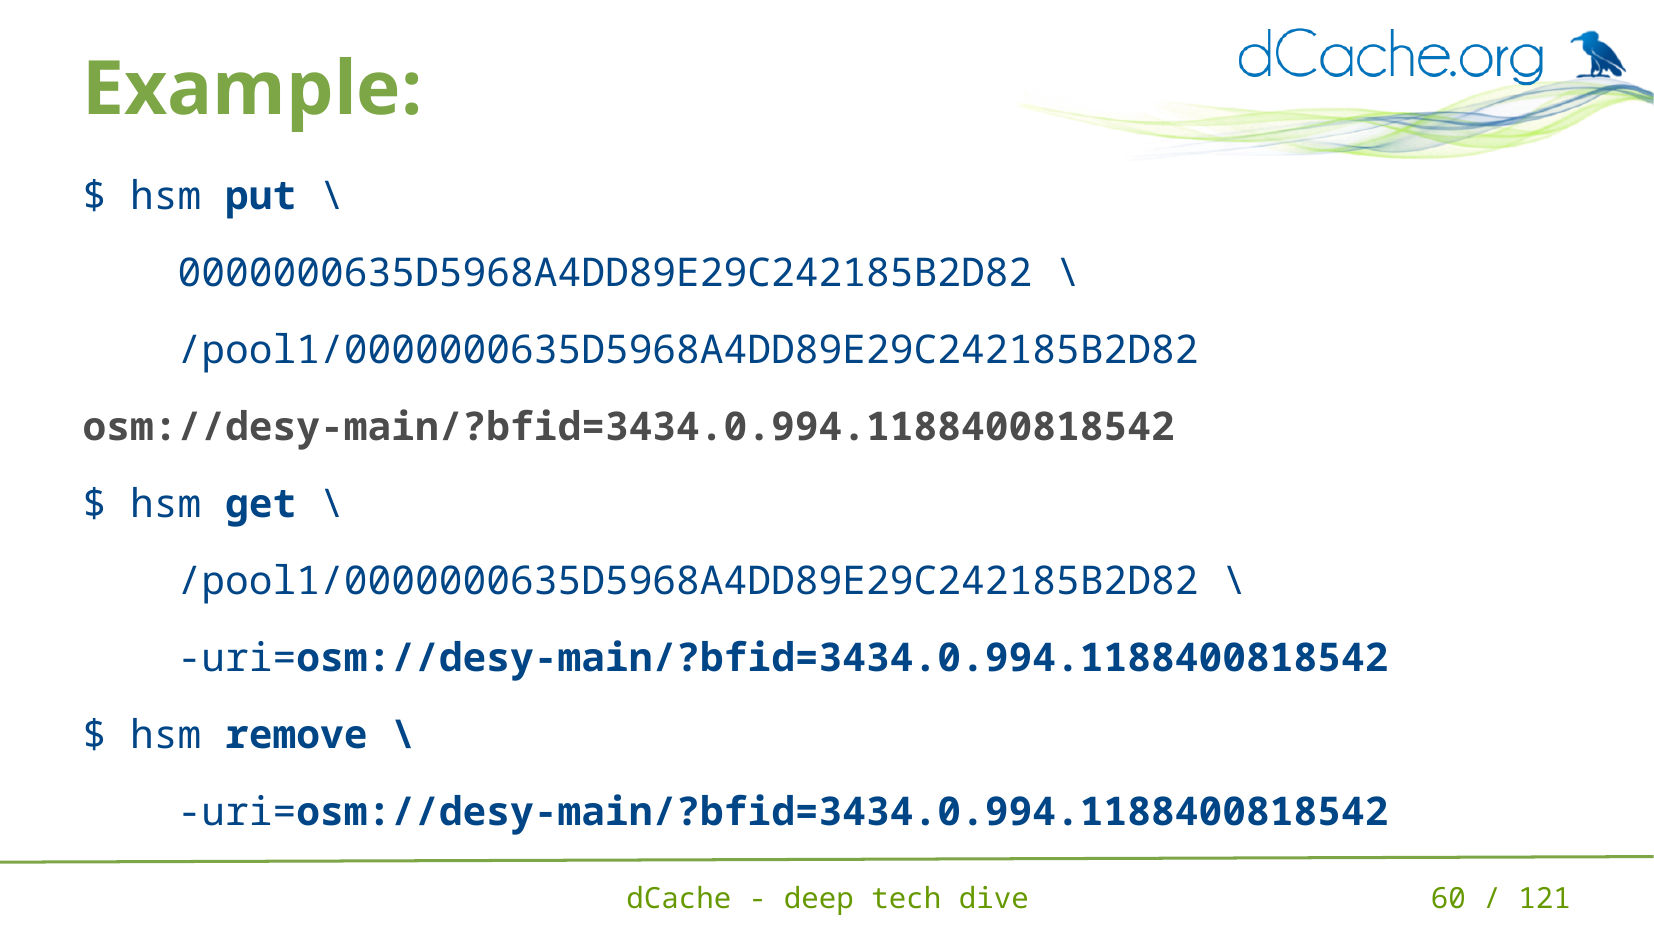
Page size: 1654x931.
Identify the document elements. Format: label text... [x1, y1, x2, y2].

list $ hsm put \ 0000000635D5968A4DD89E29C242185B2D82 \ /pool1/0000000635D5968A4DD89E29C242185B2D82 osm://desy-main/?bfid=3434.0.994.1188400818542 $ hsm get \ /pool1/0000000635D5968A4DD89E29C242185B2D82 \ -uri=osm://desy-main/?bfid=3434.0.994.1188400818542 $ hsm remove \ -uri=osm://desy-main/?bfid=3434.0.994.1188400818542 [82, 167, 1571, 839]
title Example: [82, 40, 1605, 131]
picture [956, 16, 1654, 169]
